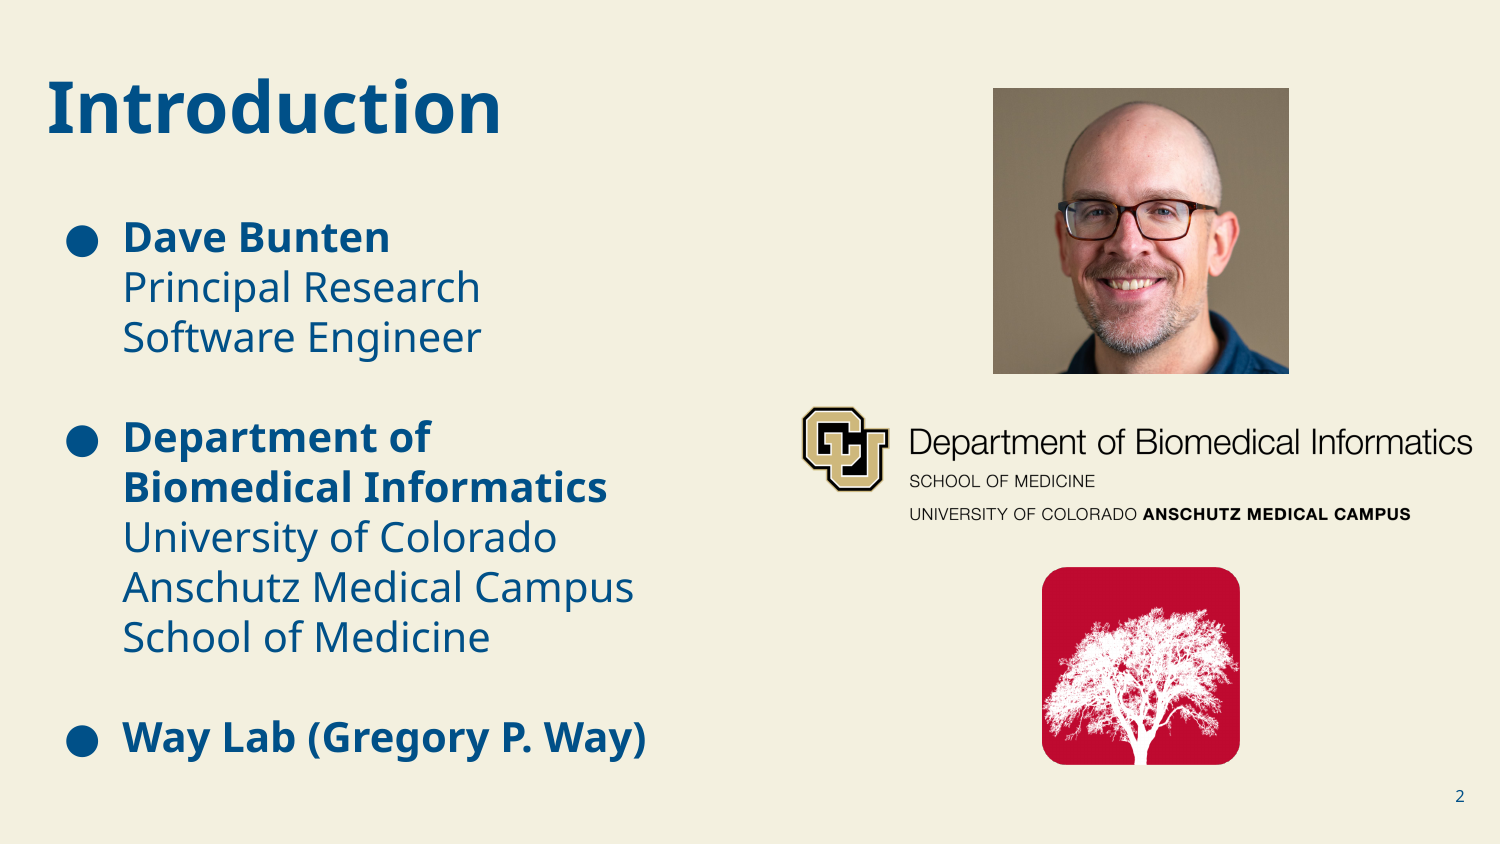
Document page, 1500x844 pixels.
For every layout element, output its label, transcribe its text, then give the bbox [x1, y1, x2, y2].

picture [795, 399, 1480, 528]
list Dave Bunten Principal Research Software Engineer Department of Biomedical Informatics University of Colorado Anschutz Medical Campus School of Medicine Way Lab (Gregory P. Way) [32, 195, 1126, 495]
slide_number 1 [1389, 764, 1480, 830]
picture [993, 88, 1289, 374]
title Introduction [32, 56, 550, 161]
picture [1042, 567, 1240, 765]
